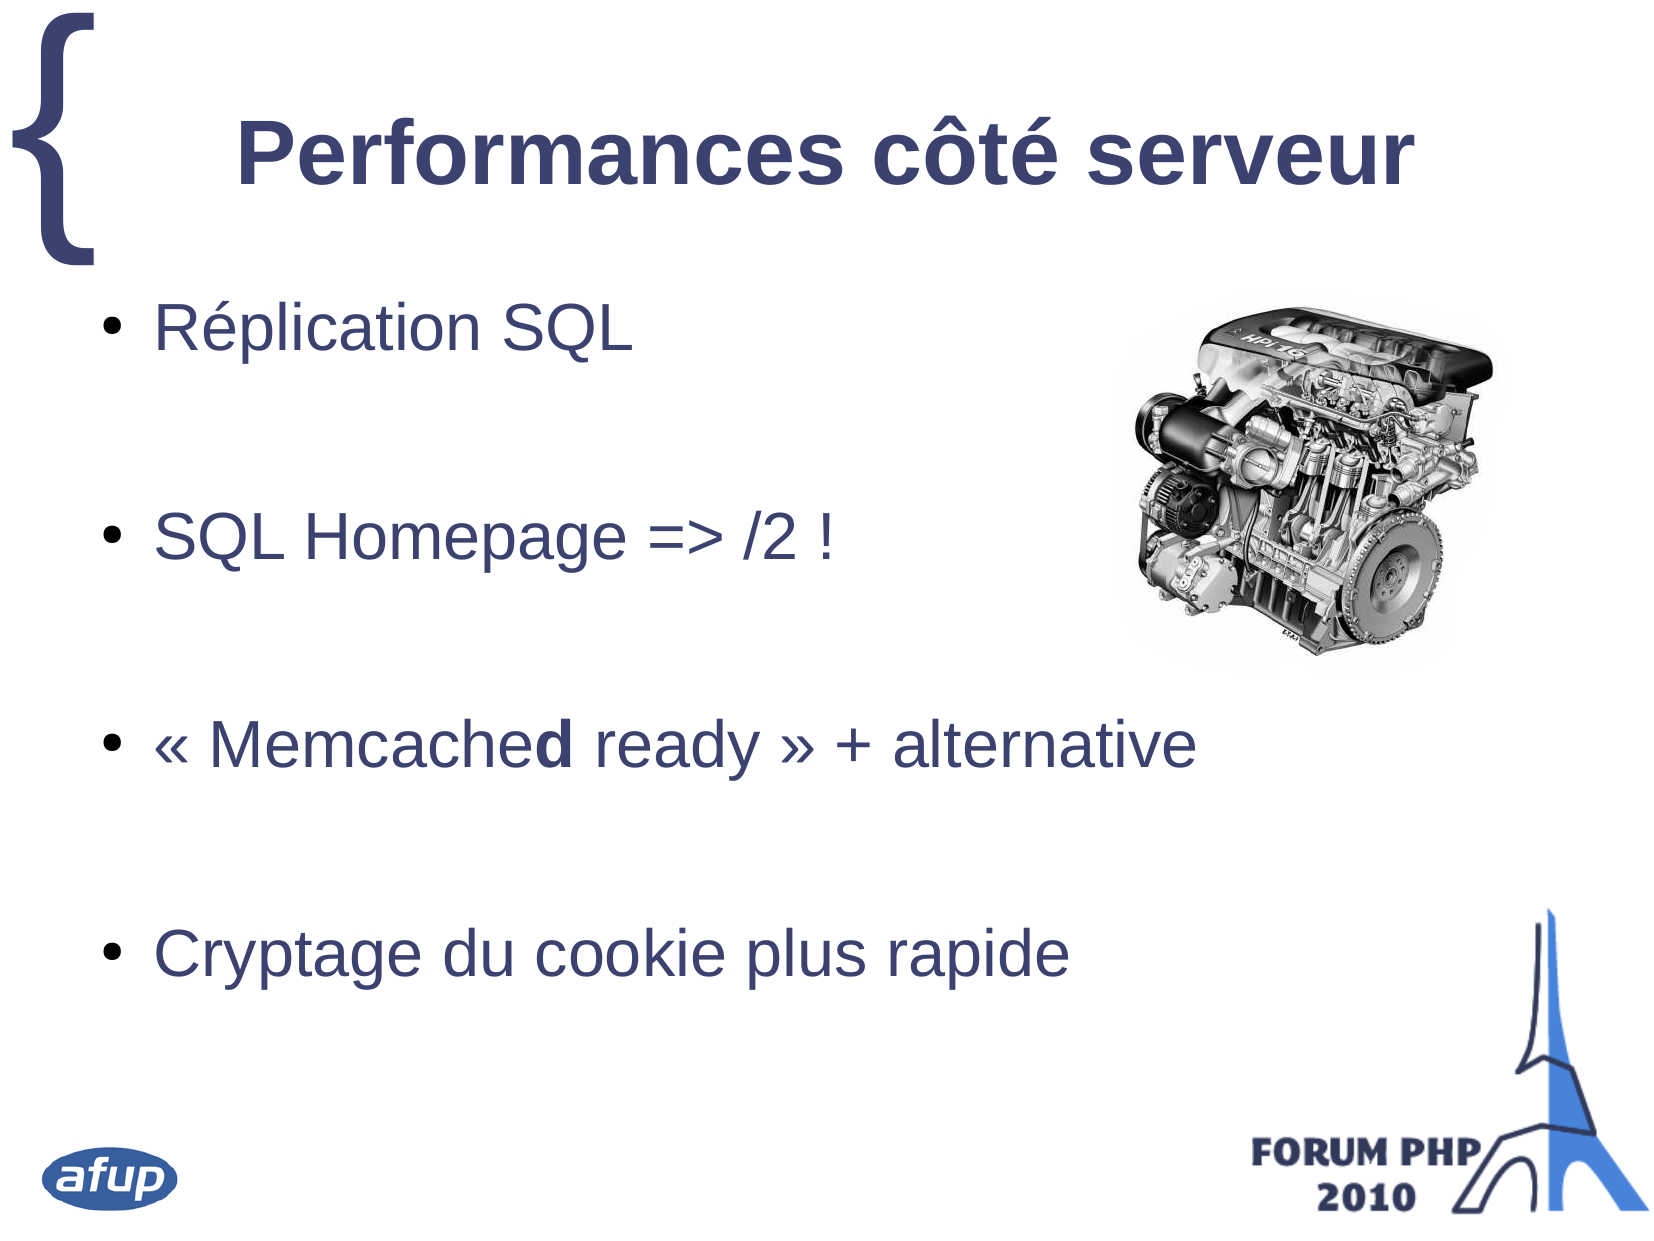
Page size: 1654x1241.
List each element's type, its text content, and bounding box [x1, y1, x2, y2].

title Performances côté serveur [82, 49, 1571, 257]
list Réplication SQL SQL Homepage => /2 ! « Memcached ready » + alternative Cryptage du cookie plus rapide [82, 290, 1571, 1109]
picture [1240, 872, 1650, 1241]
picture [41, 1146, 178, 1211]
picture [1116, 289, 1506, 680]
